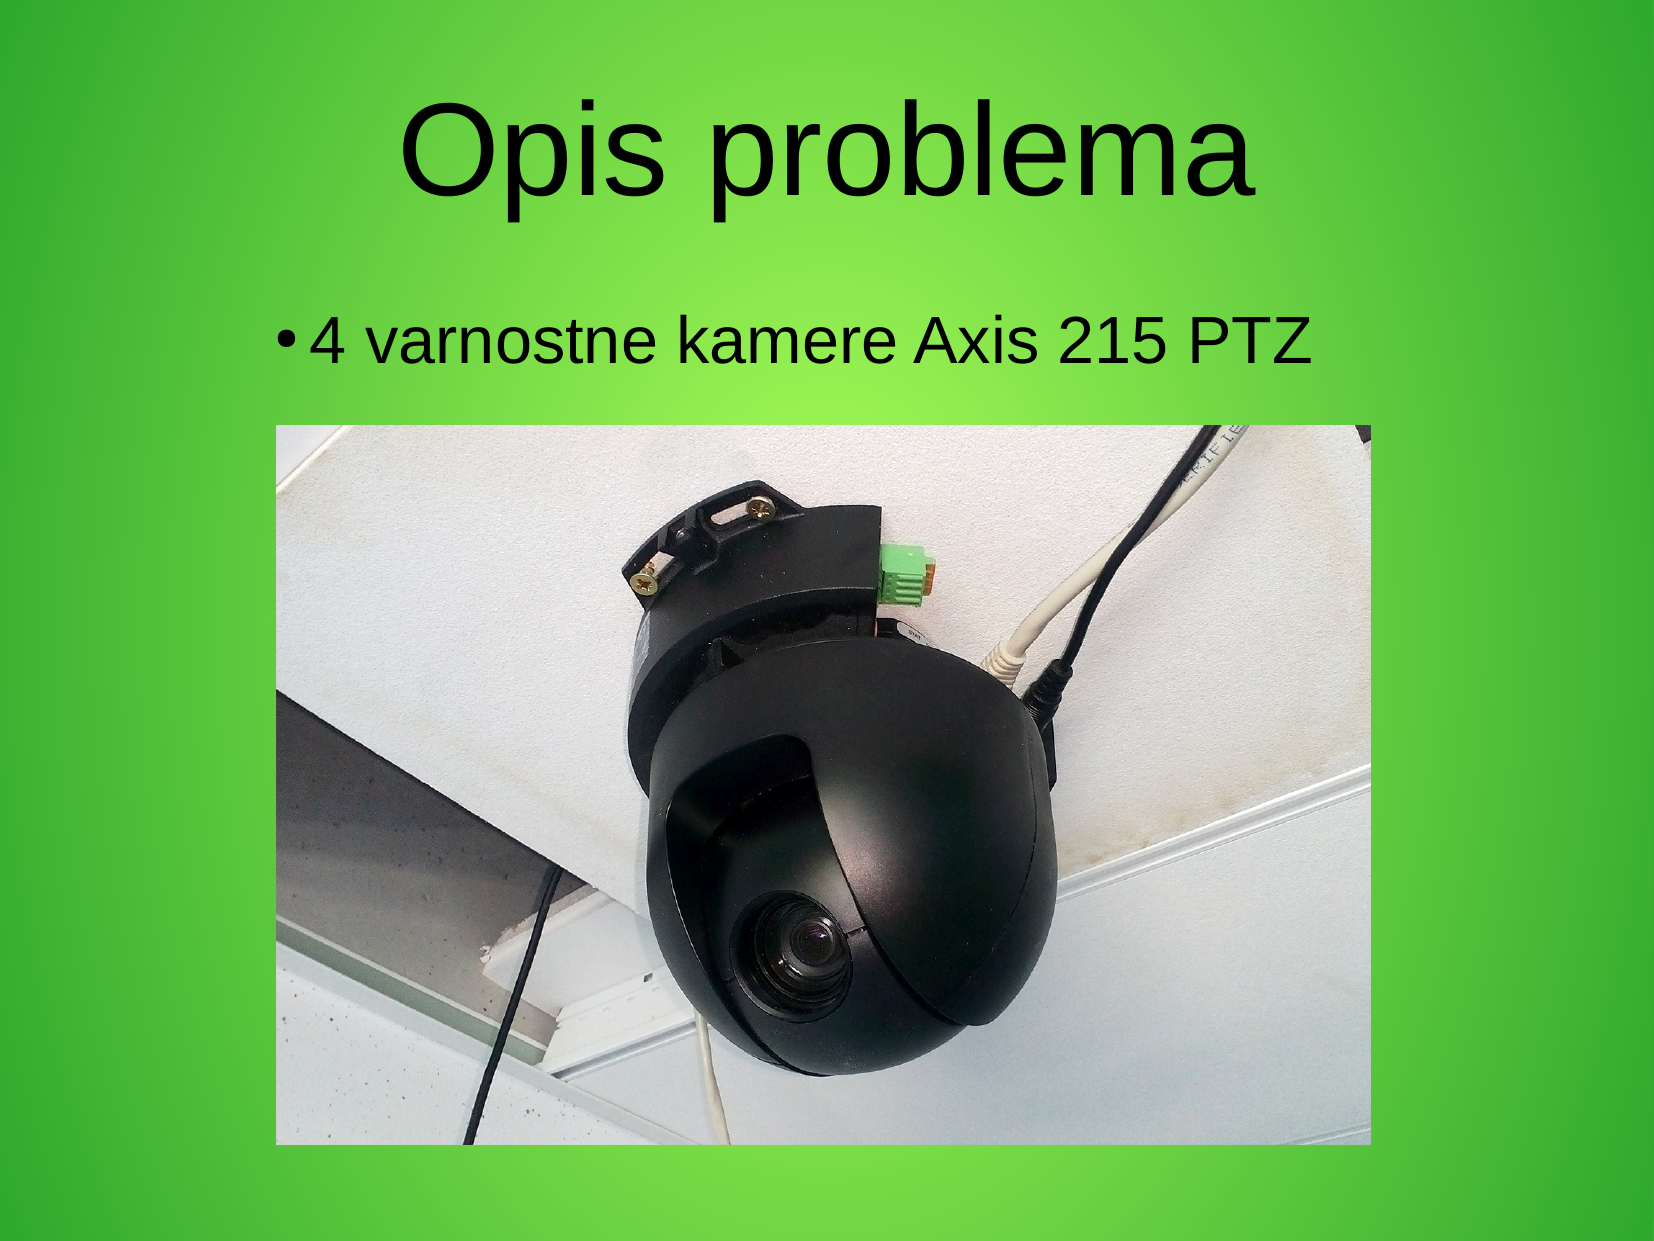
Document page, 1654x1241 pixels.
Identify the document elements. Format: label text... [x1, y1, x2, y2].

title Opis problema [82, 47, 1571, 252]
text_box 4 varnostne kamere Axis 215 PTZ [259, 295, 1332, 385]
picture [276, 425, 1371, 1145]
